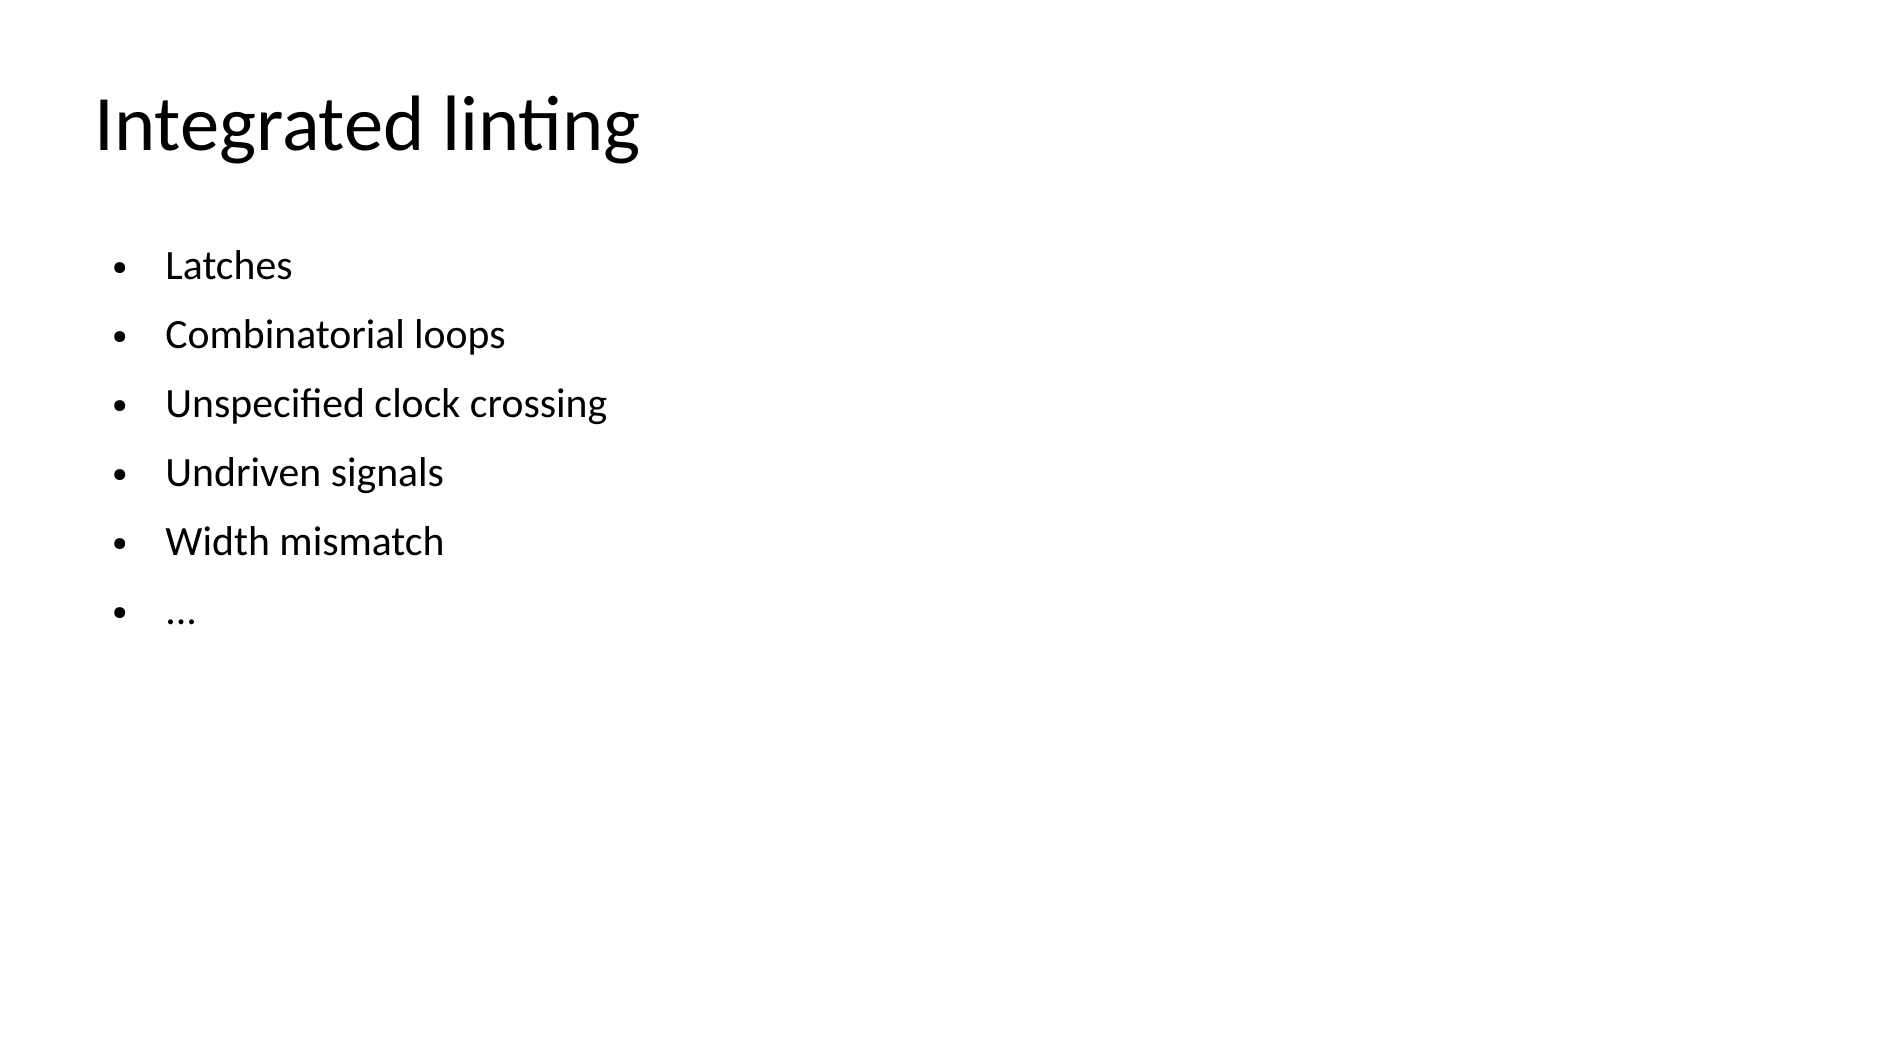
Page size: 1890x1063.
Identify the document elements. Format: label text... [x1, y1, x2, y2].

list Latches Combinatorial loops Unspecified clock crossing Undriven signals Width mismatch ... [94, 248, 1890, 957]
title Integrated linting [94, 42, 1796, 220]
